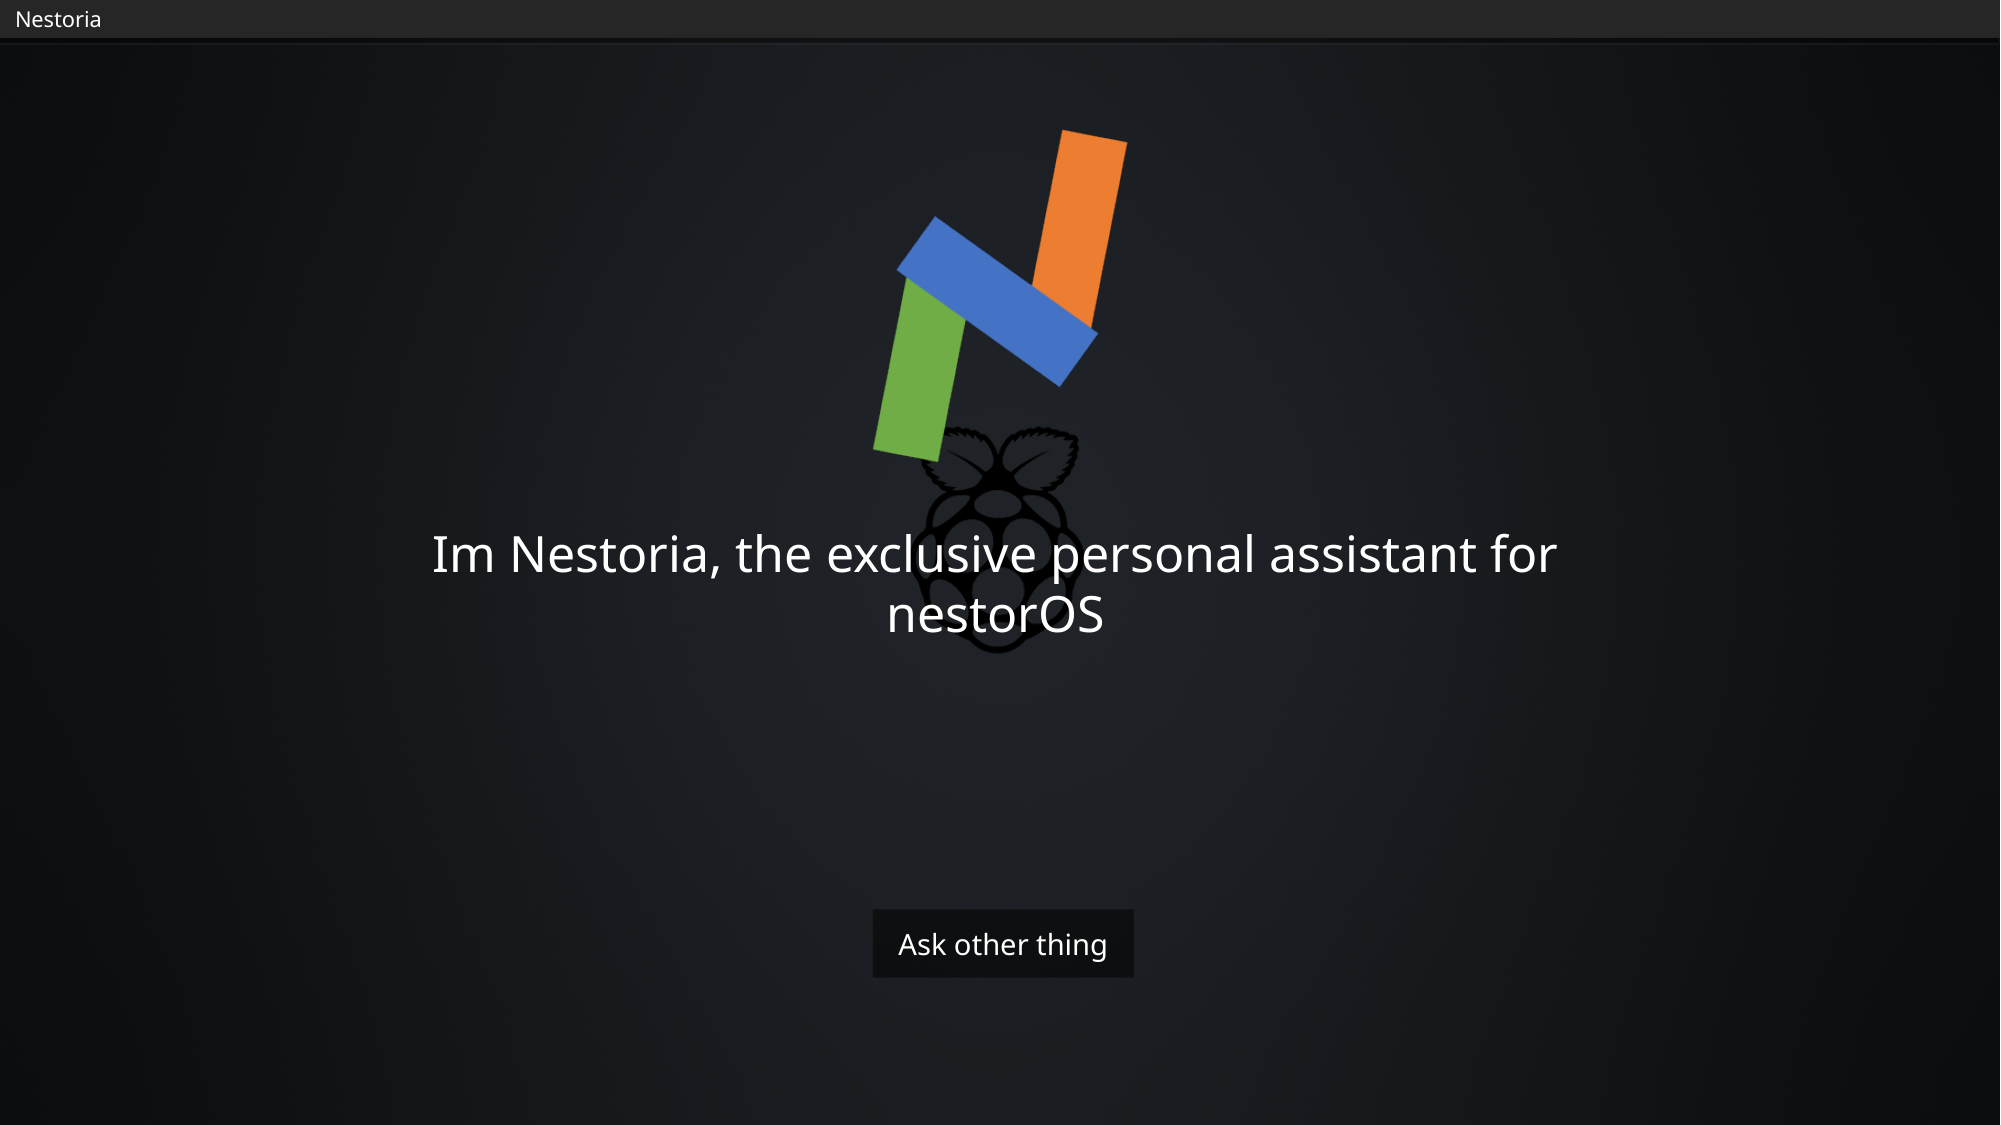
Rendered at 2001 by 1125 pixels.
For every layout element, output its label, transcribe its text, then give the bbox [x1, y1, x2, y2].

text_box Nestoria [0, 0, 119, 41]
picture [872, 129, 1128, 463]
text_box Ask other thing [873, 909, 1134, 978]
text_box [0, 0, 2000, 1125]
text_box Im Nestoria, the exclusive personal assistant for nestorOS [417, 514, 1577, 650]
